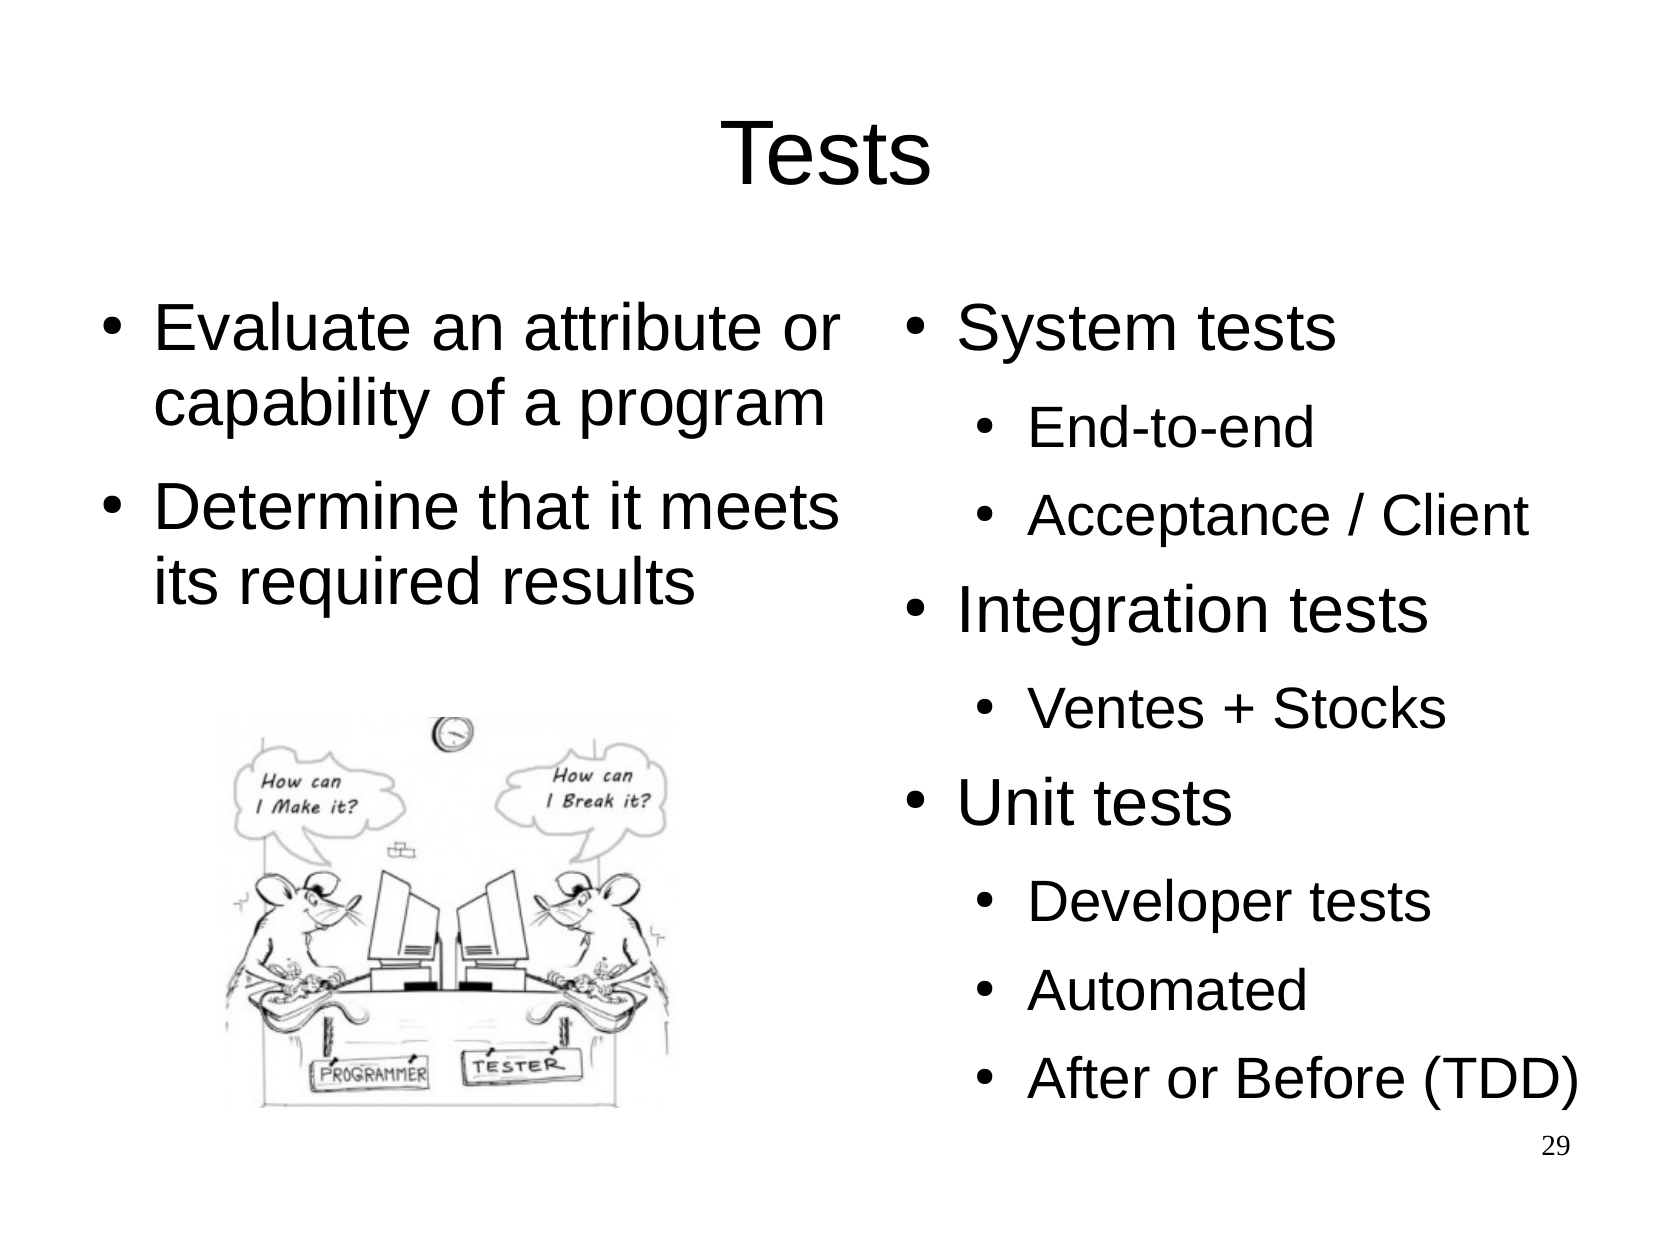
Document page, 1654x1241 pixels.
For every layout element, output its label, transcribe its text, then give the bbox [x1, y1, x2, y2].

list System tests End-to-end Acceptance / Client Integration tests Ventes + Stocks Unit tests Developer tests Automated After or Before (TDD) [885, 290, 1625, 1110]
picture [215, 717, 677, 1109]
title Tests [82, 49, 1571, 257]
list Evaluate an attribute or capability of a program Determine that it meets its required results [82, 290, 857, 681]
